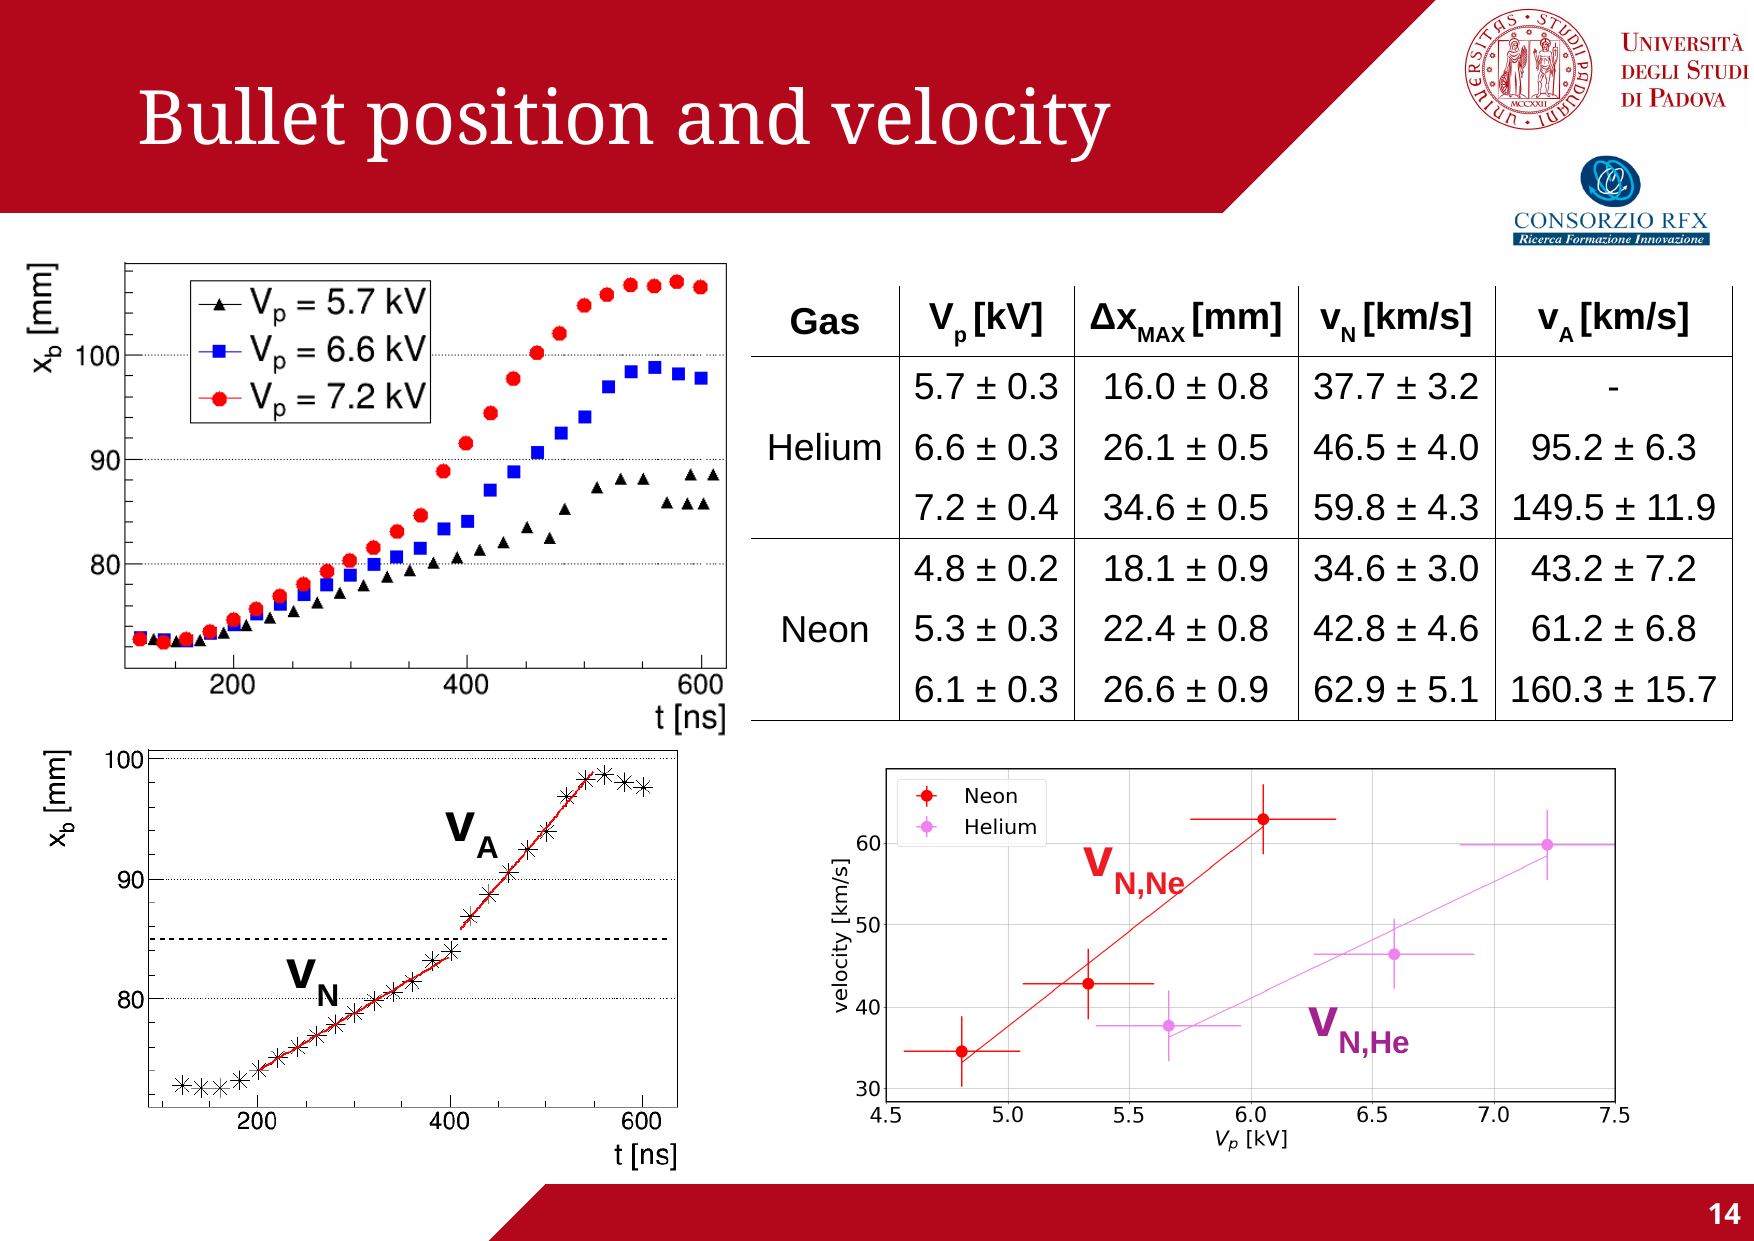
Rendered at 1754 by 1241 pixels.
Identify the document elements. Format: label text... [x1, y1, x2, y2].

table_header Vp [kV] [900, 286, 1074, 356]
table_cell 149.5 ± 11.9 [1496, 477, 1732, 538]
table_cell Helium [751, 357, 899, 538]
picture [5, 234, 756, 1182]
picture [1463, 7, 1750, 131]
text_box vN [271, 927, 378, 1022]
text_box vA [431, 779, 514, 873]
title Bullet position and velocity [10, 0, 1241, 244]
table_cell 4.8 ± 0.2 [900, 539, 1074, 599]
table_cell 37.7 ± 3.2 [1299, 357, 1495, 417]
table_header Gas [751, 286, 899, 356]
table_cell 59.8 ± 4.3 [1299, 477, 1495, 538]
table_cell 34.6 ± 3.0 [1299, 539, 1495, 599]
table_cell 42.8 ± 4.6 [1299, 599, 1495, 659]
text_box vN,He [1293, 974, 1453, 1146]
table_cell 26.6 ± 0.9 [1075, 659, 1298, 720]
table_header ΔxMAX [mm] [1075, 286, 1298, 356]
table_cell 61.2 ± 6.8 [1496, 599, 1732, 659]
table_cell 34.6 ± 0.5 [1075, 477, 1298, 538]
table_cell 5.3 ± 0.3 [900, 599, 1074, 659]
table_cell 62.9 ± 5.1 [1299, 659, 1495, 720]
table_cell Neon [751, 539, 899, 720]
table_cell 16.0 ± 0.8 [1075, 357, 1298, 417]
table_cell 26.1 ± 0.5 [1075, 417, 1298, 477]
table_cell 18.1 ± 0.9 [1075, 539, 1298, 599]
picture [809, 744, 1654, 1176]
table_cell 22.4 ± 0.8 [1075, 599, 1298, 659]
picture [1476, 140, 1750, 259]
table_cell 95.2 ± 6.3 [1496, 417, 1732, 477]
table_cell 7.2 ± 0.4 [900, 477, 1074, 538]
table_cell 46.5 ± 4.0 [1299, 417, 1495, 477]
table_header vN [km/s] [1299, 286, 1495, 356]
table_cell 160.3 ± 15.7 [1496, 659, 1732, 720]
table_header vA [km/s] [1496, 286, 1732, 356]
table_cell 6.1 ± 0.3 [900, 659, 1074, 720]
table_cell - [1496, 357, 1732, 417]
table_cell 5.7 ± 0.3 [900, 357, 1074, 417]
text_box vN,Ne [1068, 814, 1229, 987]
table_cell 43.2 ± 7.2 [1496, 539, 1732, 599]
table_cell 6.6 ± 0.3 [900, 417, 1074, 477]
